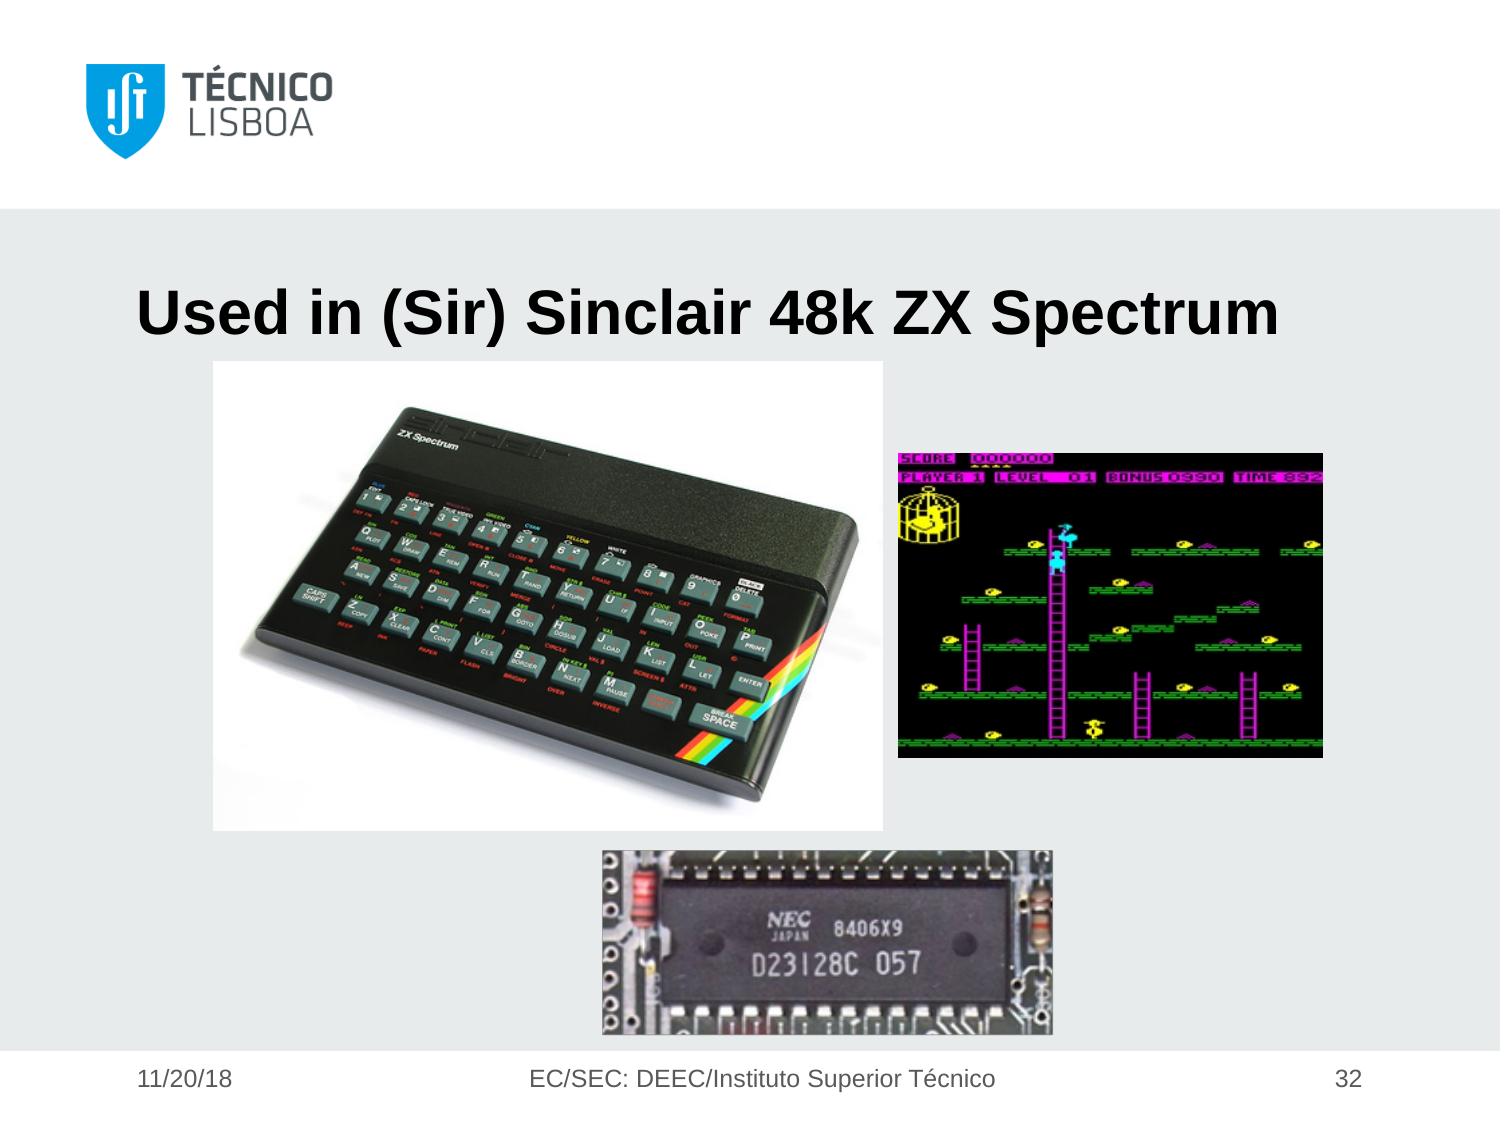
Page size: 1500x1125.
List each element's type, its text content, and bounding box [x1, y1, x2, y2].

title Used in (Sir) Sinclair 48k ZX Spectrum [121, 237, 1378, 381]
picture [0, 0, 1500, 1125]
footer EC/SEC: DEEC/Instituto Superior Técnico [512, 1052, 1021, 1103]
slide_number 11/20/18 [121, 1052, 425, 1103]
slide_number <number> [1077, 1052, 1378, 1103]
